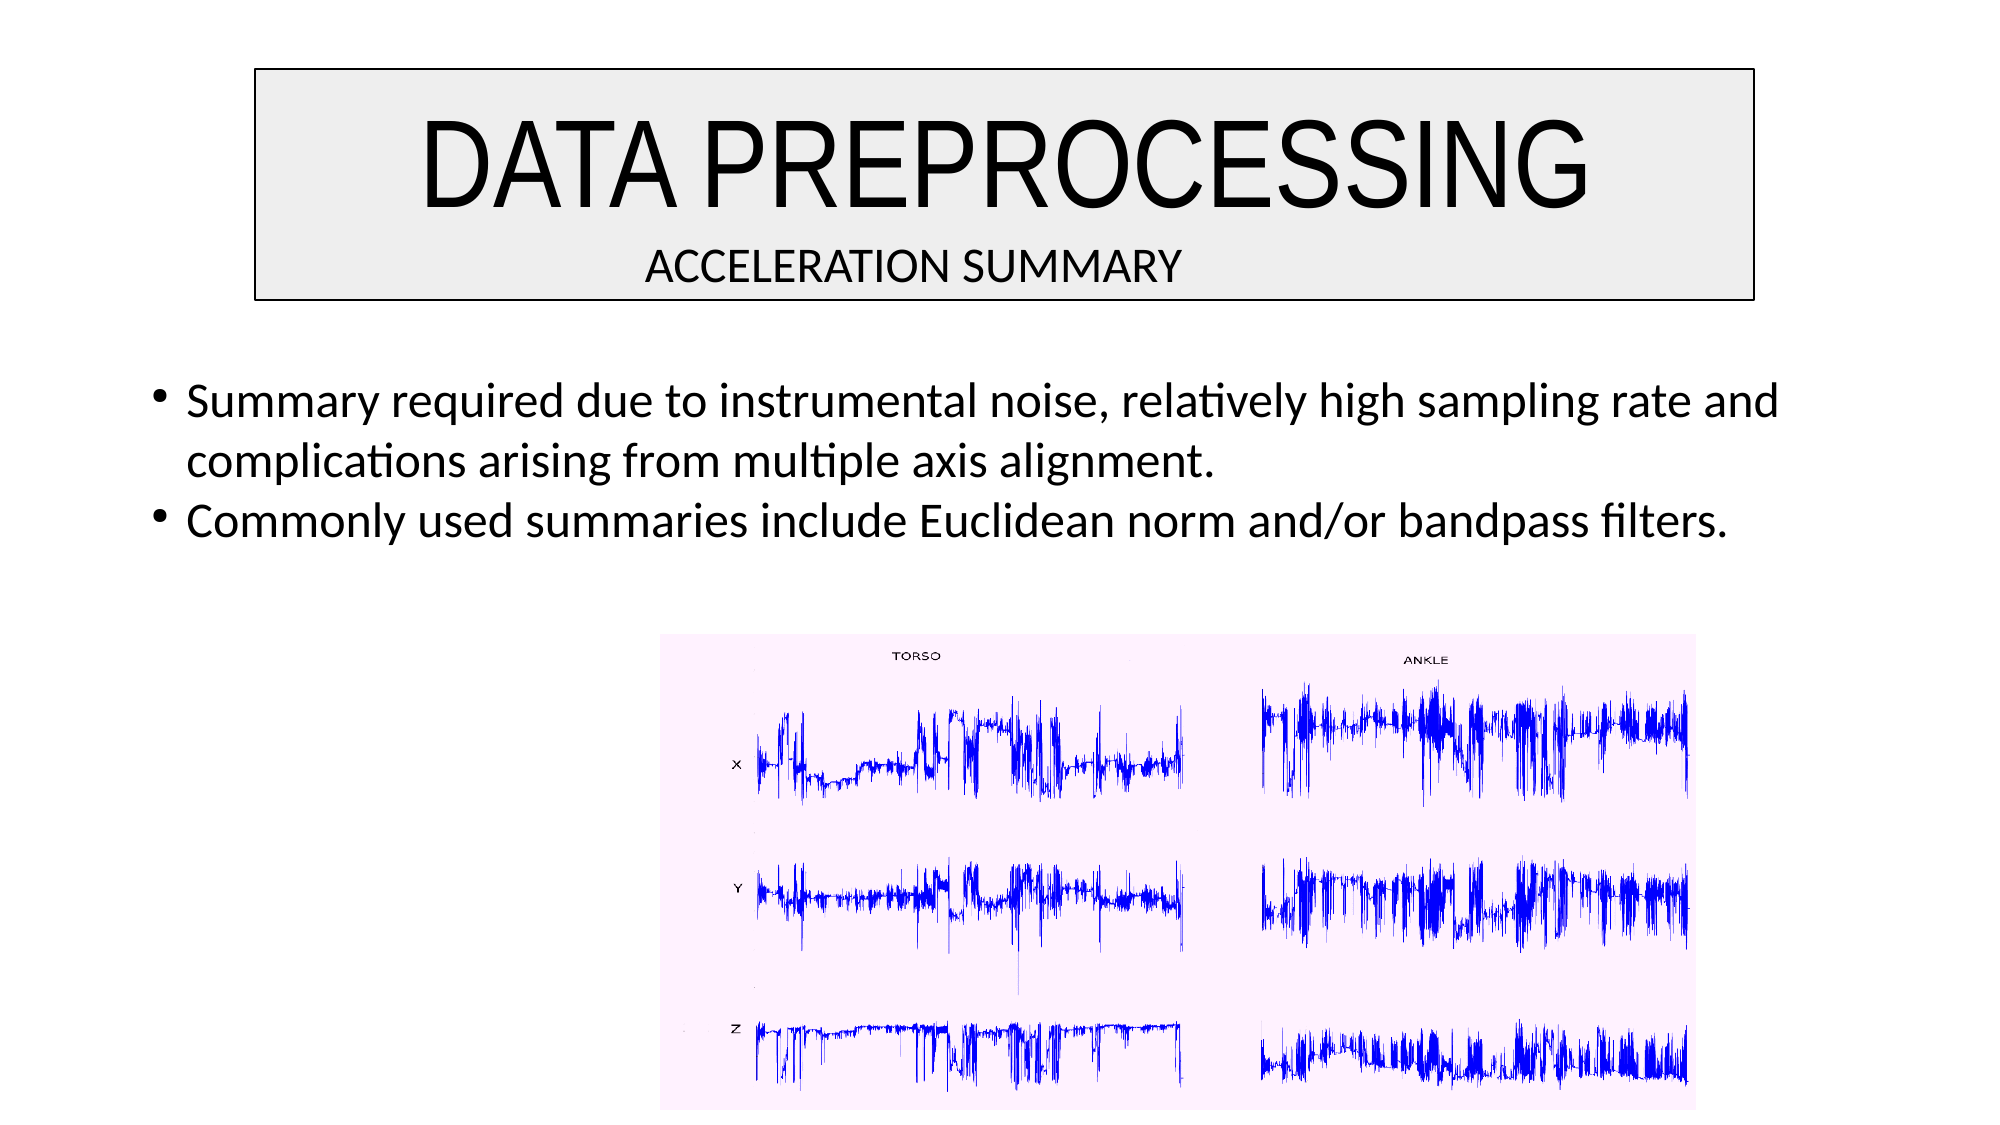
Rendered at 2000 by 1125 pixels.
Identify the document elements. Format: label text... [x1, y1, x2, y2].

text_box Summary required due to instrumental noise, relatively high sampling rate and complications arising from multiple axis alignment. Commonly used summaries include Euclidean norm and/or bandpass filters. [30, 360, 1876, 990]
text_box DATA PREPROCESSING ACCELERATION SUMMARY [254, 69, 1755, 300]
picture [660, 634, 1696, 1111]
